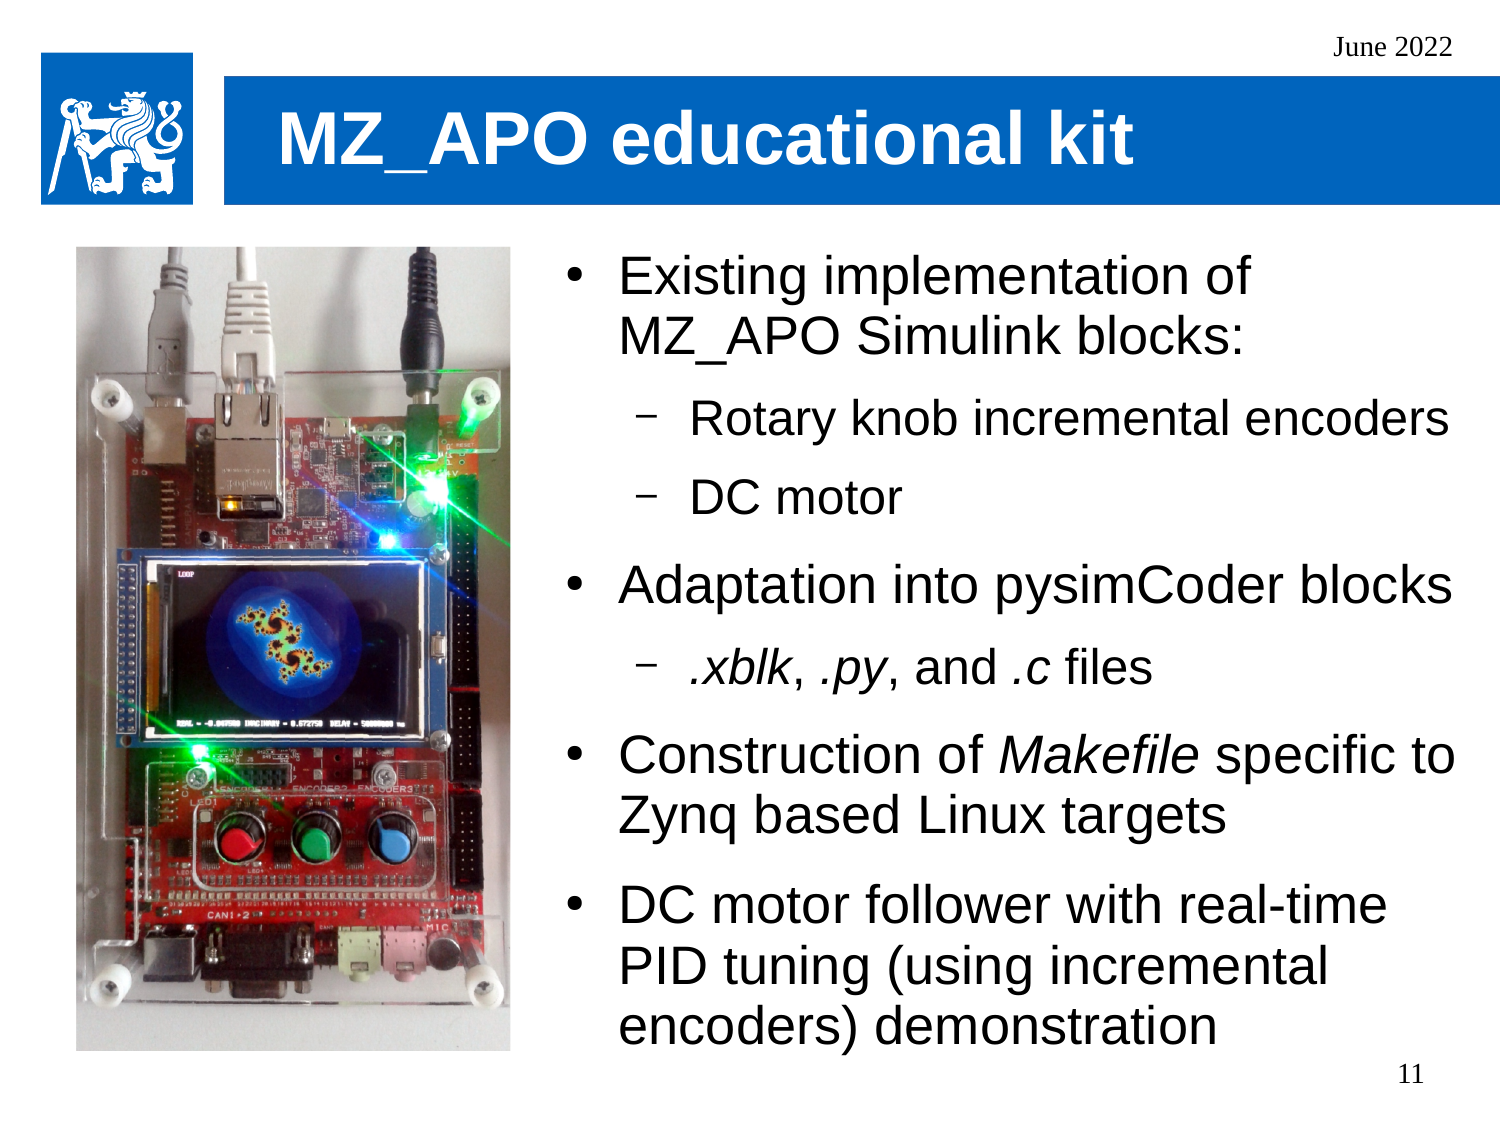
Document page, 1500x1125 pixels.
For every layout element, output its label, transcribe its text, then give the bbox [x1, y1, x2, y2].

list Existing implementation of MZ_APO Simulink blocks: Rotary knob incremental encoders DC motor Adaptation into pysimCoder blocks .xblk, .py, and .c files Construction of Makefile specific to Zynq based Linux targets DC motor follower with real-time PID tuning (using incremental encoders) demonstration [547, 245, 1485, 1070]
picture [75, 246, 511, 1051]
title MZ_APO educational kit [277, 44, 1500, 181]
